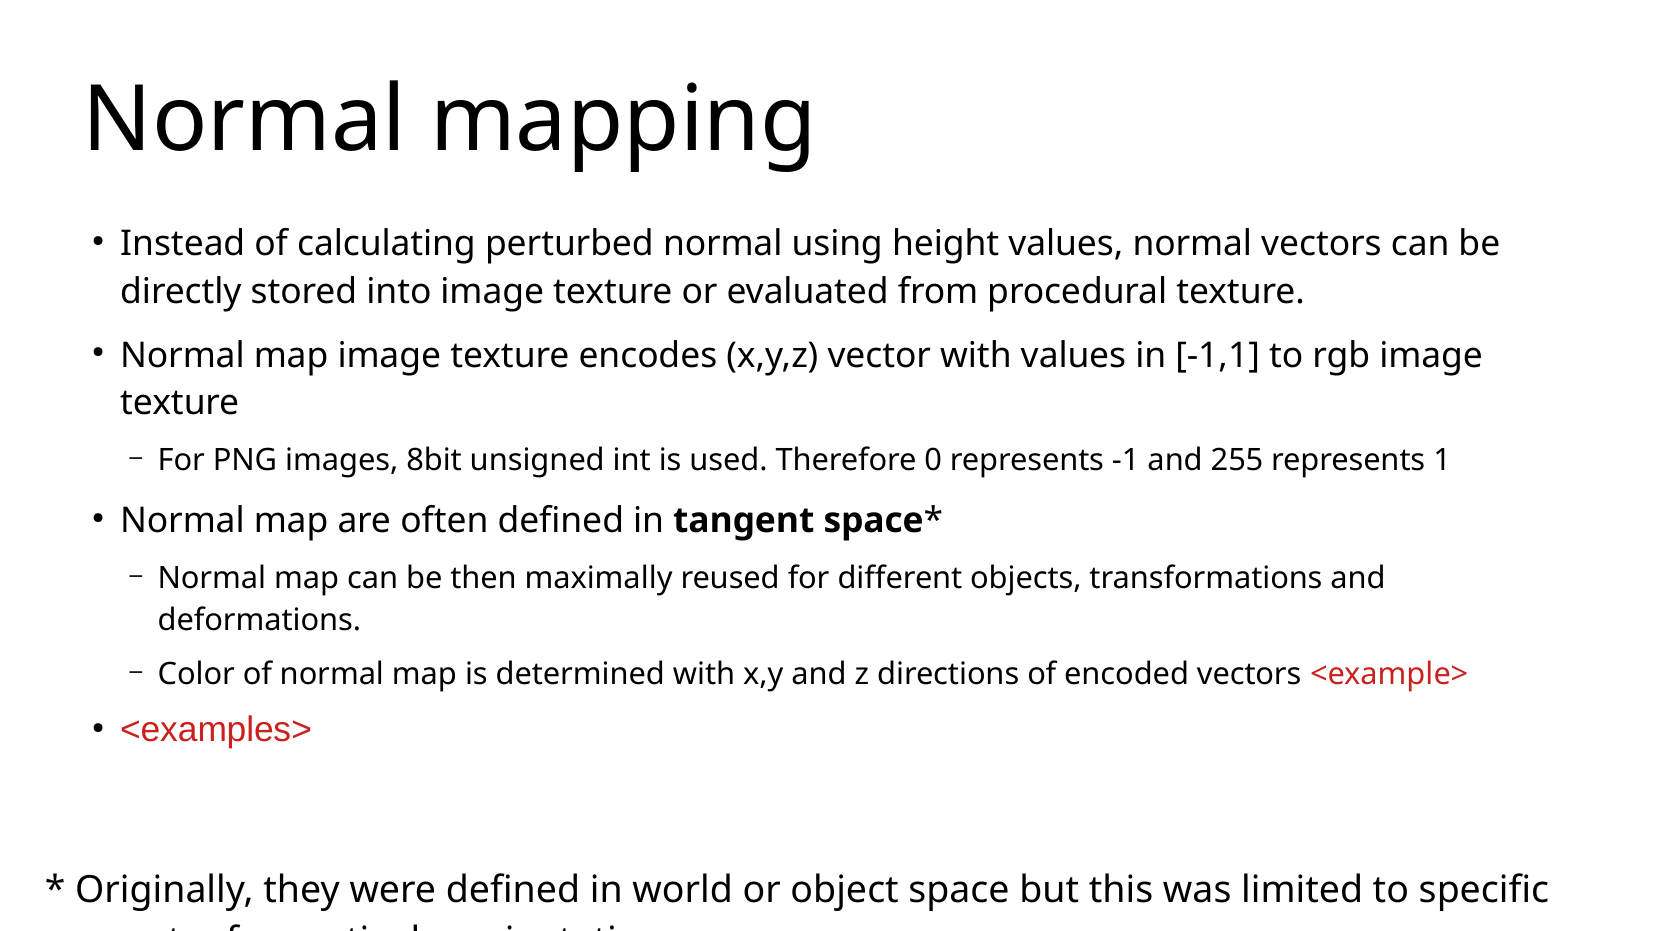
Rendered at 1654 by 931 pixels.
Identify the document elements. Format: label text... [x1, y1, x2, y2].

title Normal mapping [82, 37, 1571, 193]
list Instead of calculating perturbed normal using height values, normal vectors can be directly stored into image texture or evaluated from procedural texture. Normal map image texture encodes (x,y,z) vector with values in [-1,1] to rgb image texture For PNG images, 8bit unsigned int is used. Therefore 0 represents -1 and 255 represents 1 Normal map are often defined in tangent space* Normal map can be then maximally reused for different objects, transformations and deformations. Color of normal map is determined with x,y and z directions of encoded vectors <example> <examples> [82, 217, 1571, 758]
text_box * Originally, they were defined in world or object space but this was limited to specific geometry for particular orientation. [30, 855, 1621, 931]
